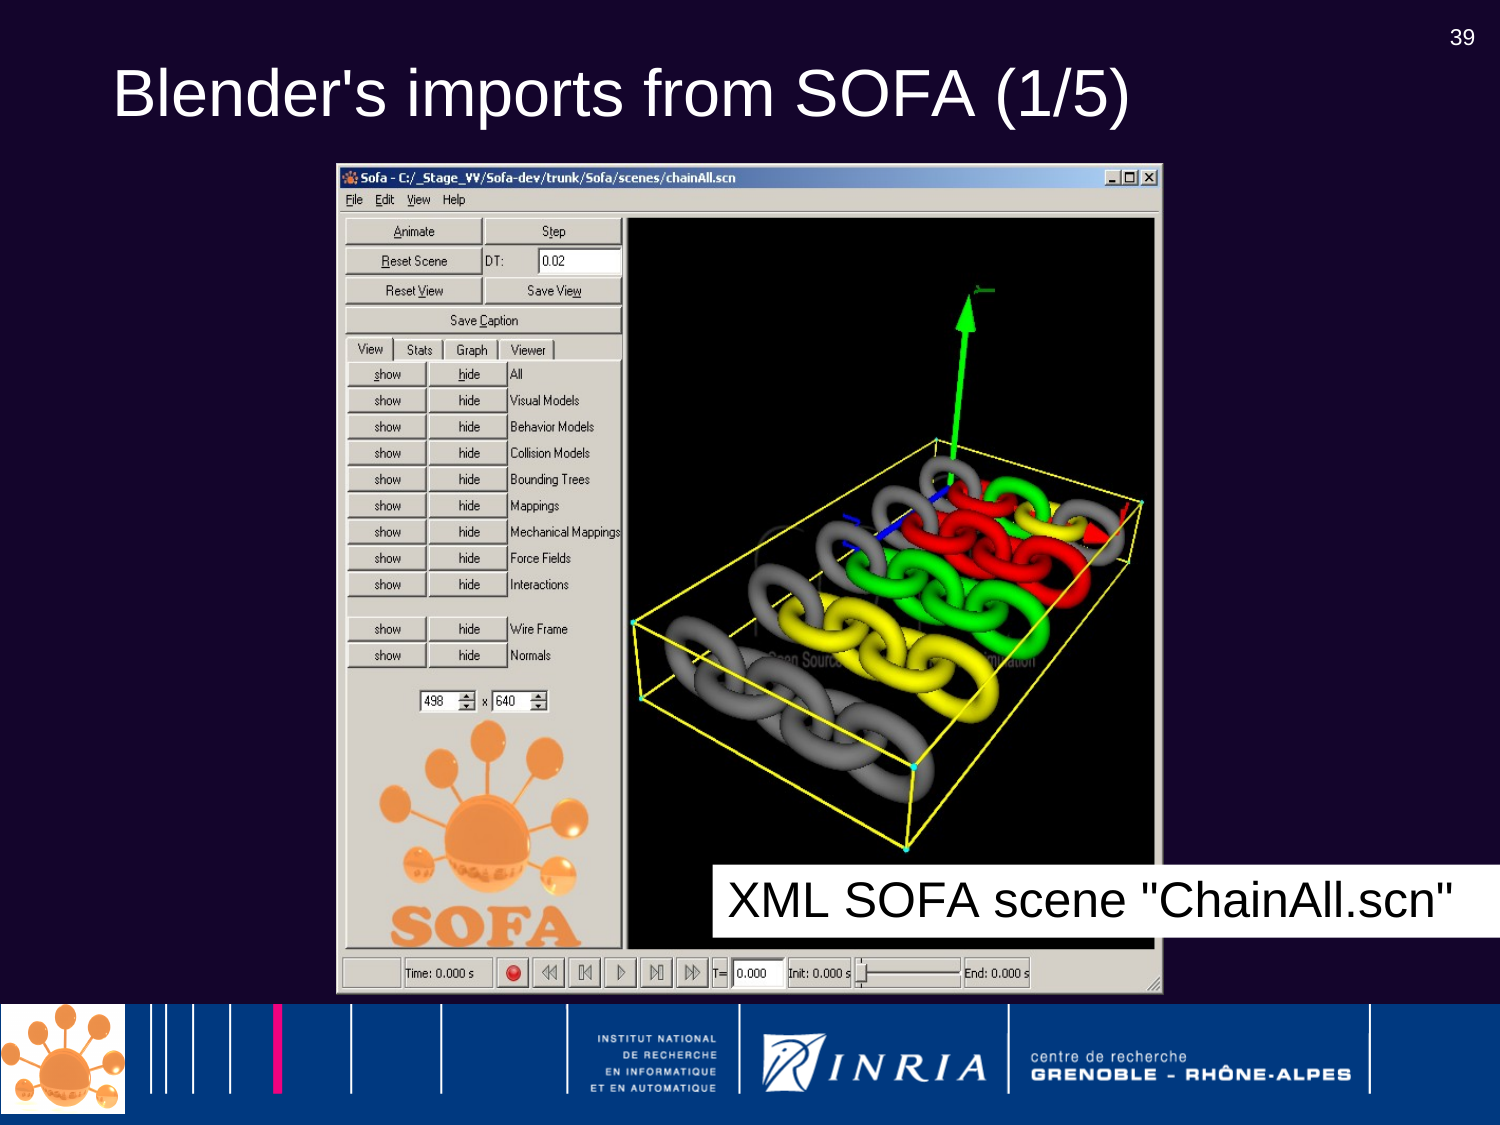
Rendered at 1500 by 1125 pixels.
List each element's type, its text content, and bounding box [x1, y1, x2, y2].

picture [336, 188, 1164, 995]
title Blender's imports from SOFA (1/5) [112, 0, 1474, 188]
picture [0, 1004, 1500, 1125]
text_box XML SOFA scene "ChainAll.scn" [712, 864, 1500, 938]
